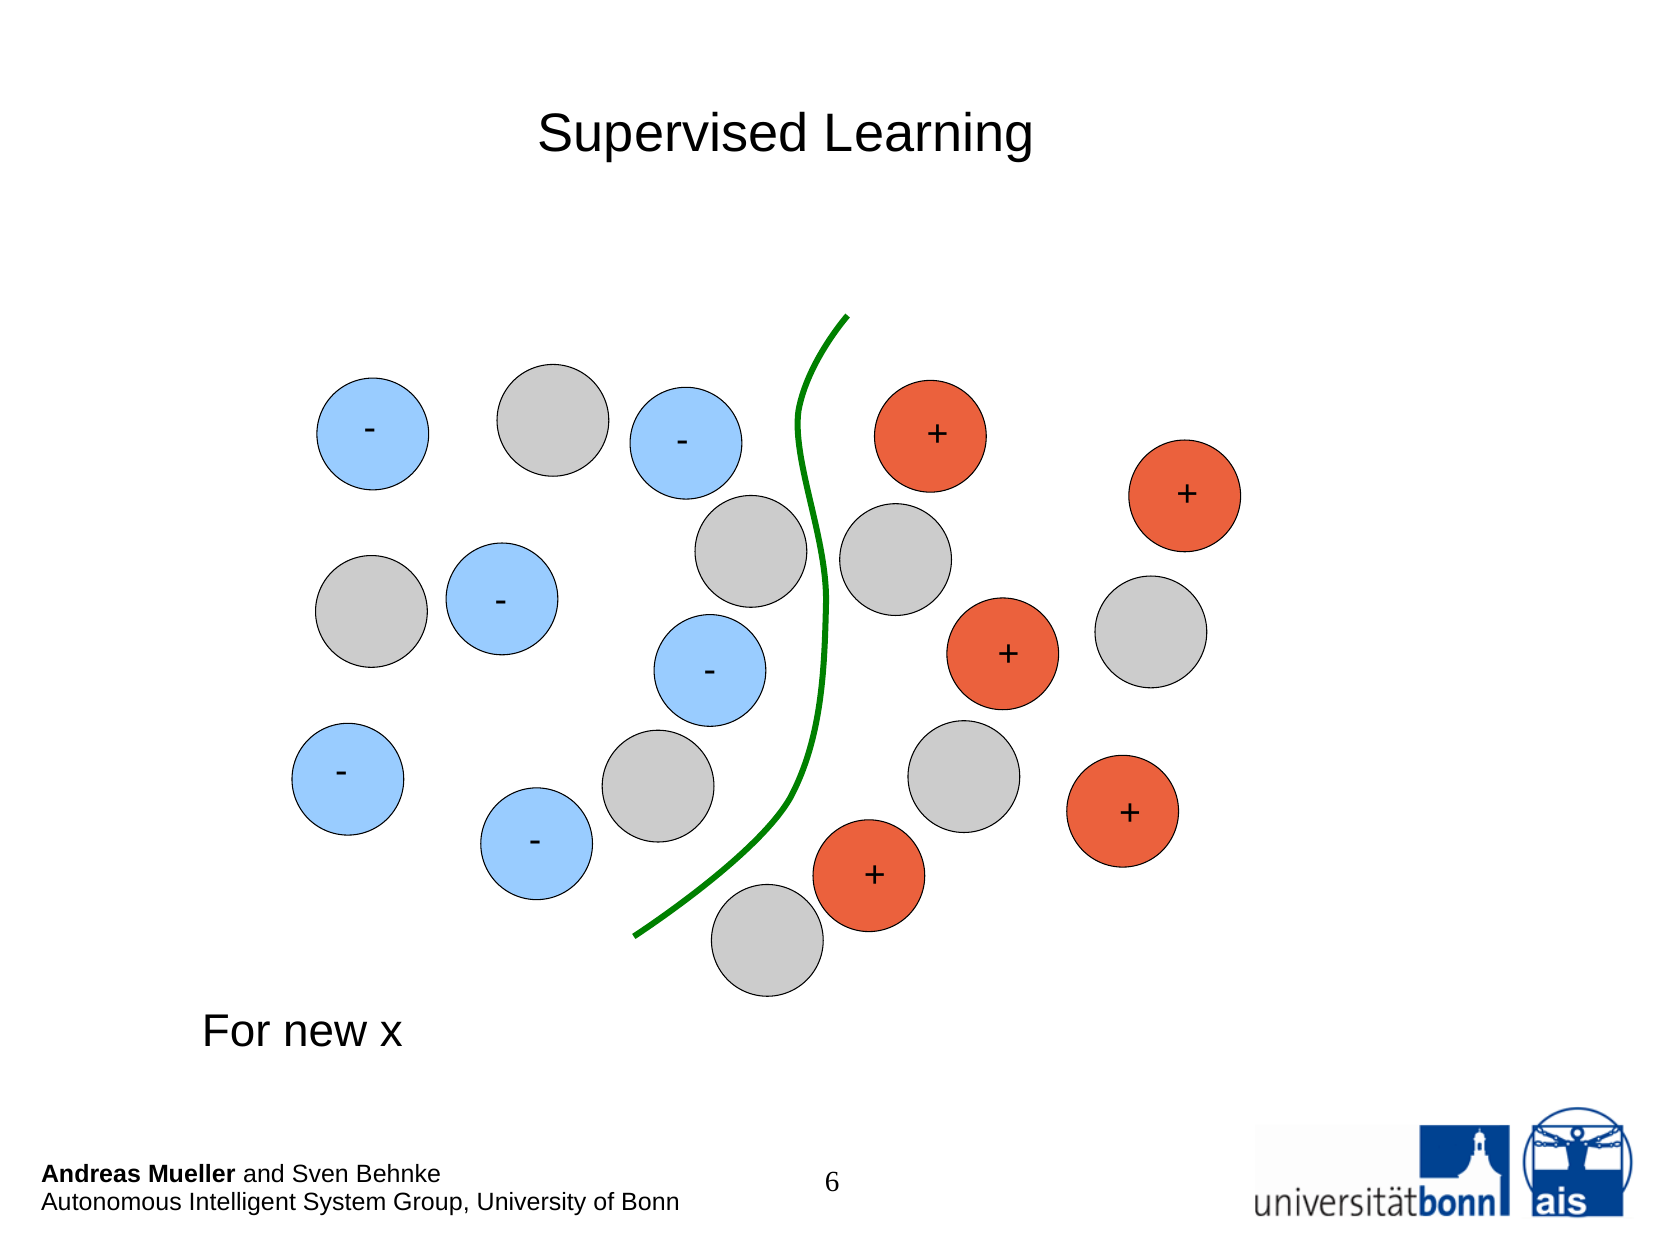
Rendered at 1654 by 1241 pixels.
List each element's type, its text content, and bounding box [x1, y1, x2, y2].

text_box Supervised Learning [522, 95, 1270, 171]
text_box [316, 378, 429, 490]
text_box [602, 730, 714, 843]
text_box + [1161, 464, 1204, 522]
text_box [1066, 755, 1179, 868]
text_box - [320, 741, 372, 799]
text_box [291, 723, 404, 836]
text_box [1128, 440, 1241, 552]
picture [1255, 1106, 1635, 1220]
text_box - [348, 399, 401, 457]
text_box [446, 543, 558, 655]
text_box [711, 884, 824, 997]
text_box - [479, 571, 532, 629]
text_box [874, 380, 987, 493]
text_box [1095, 576, 1207, 688]
text_box [695, 495, 807, 608]
text_box [839, 503, 952, 616]
text_box [480, 787, 593, 900]
text_box - [513, 811, 566, 869]
text_box + [849, 845, 892, 903]
text_box [497, 364, 609, 477]
text_box + [982, 624, 1026, 682]
text_box + [911, 404, 955, 462]
text_box For new x [187, 997, 1226, 1064]
text_box + [1104, 784, 1147, 842]
text_box - [688, 640, 741, 698]
text_box [946, 597, 1059, 710]
text_box [315, 555, 428, 668]
text_box - [661, 411, 714, 469]
text_box [630, 387, 742, 500]
text_box [654, 614, 766, 727]
text_box [907, 720, 1020, 833]
text_box [813, 819, 925, 932]
